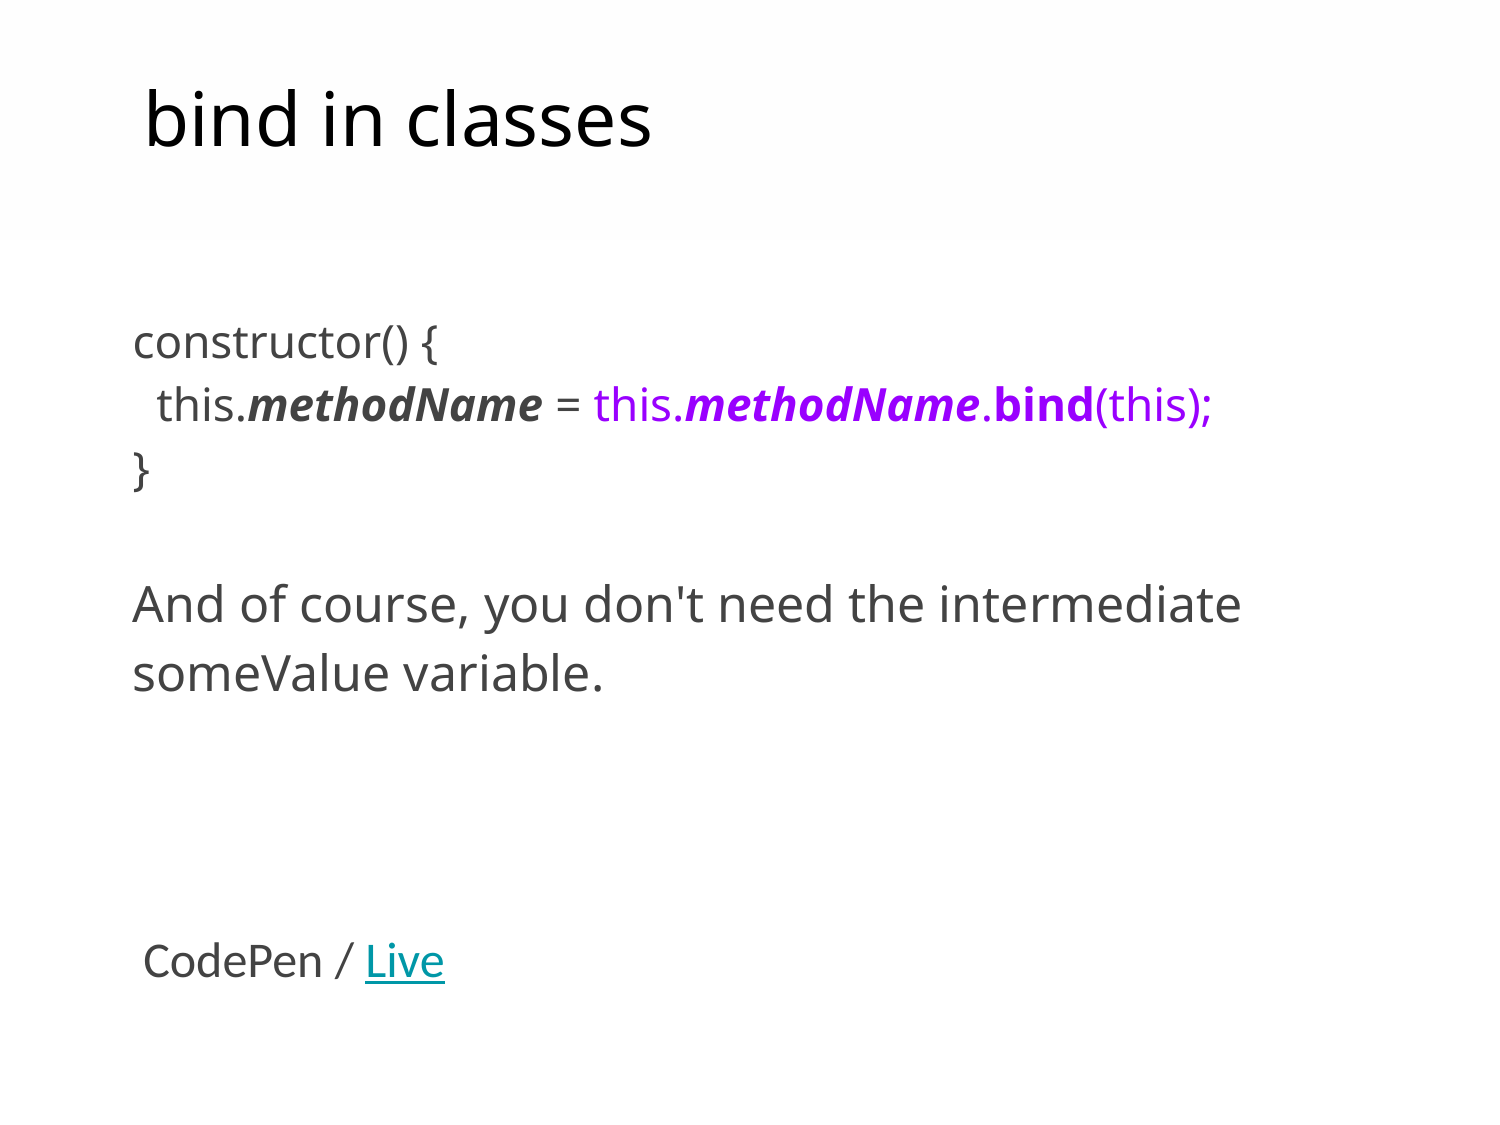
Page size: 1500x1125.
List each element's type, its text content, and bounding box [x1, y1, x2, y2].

title bind in classes [128, 56, 1372, 183]
list CodePen / Live [128, 903, 1372, 1029]
list constructor() { this.methodName = this.methodName.bind(this); } And of course, you don't need the intermediate someValue variable. [117, 289, 1437, 836]
